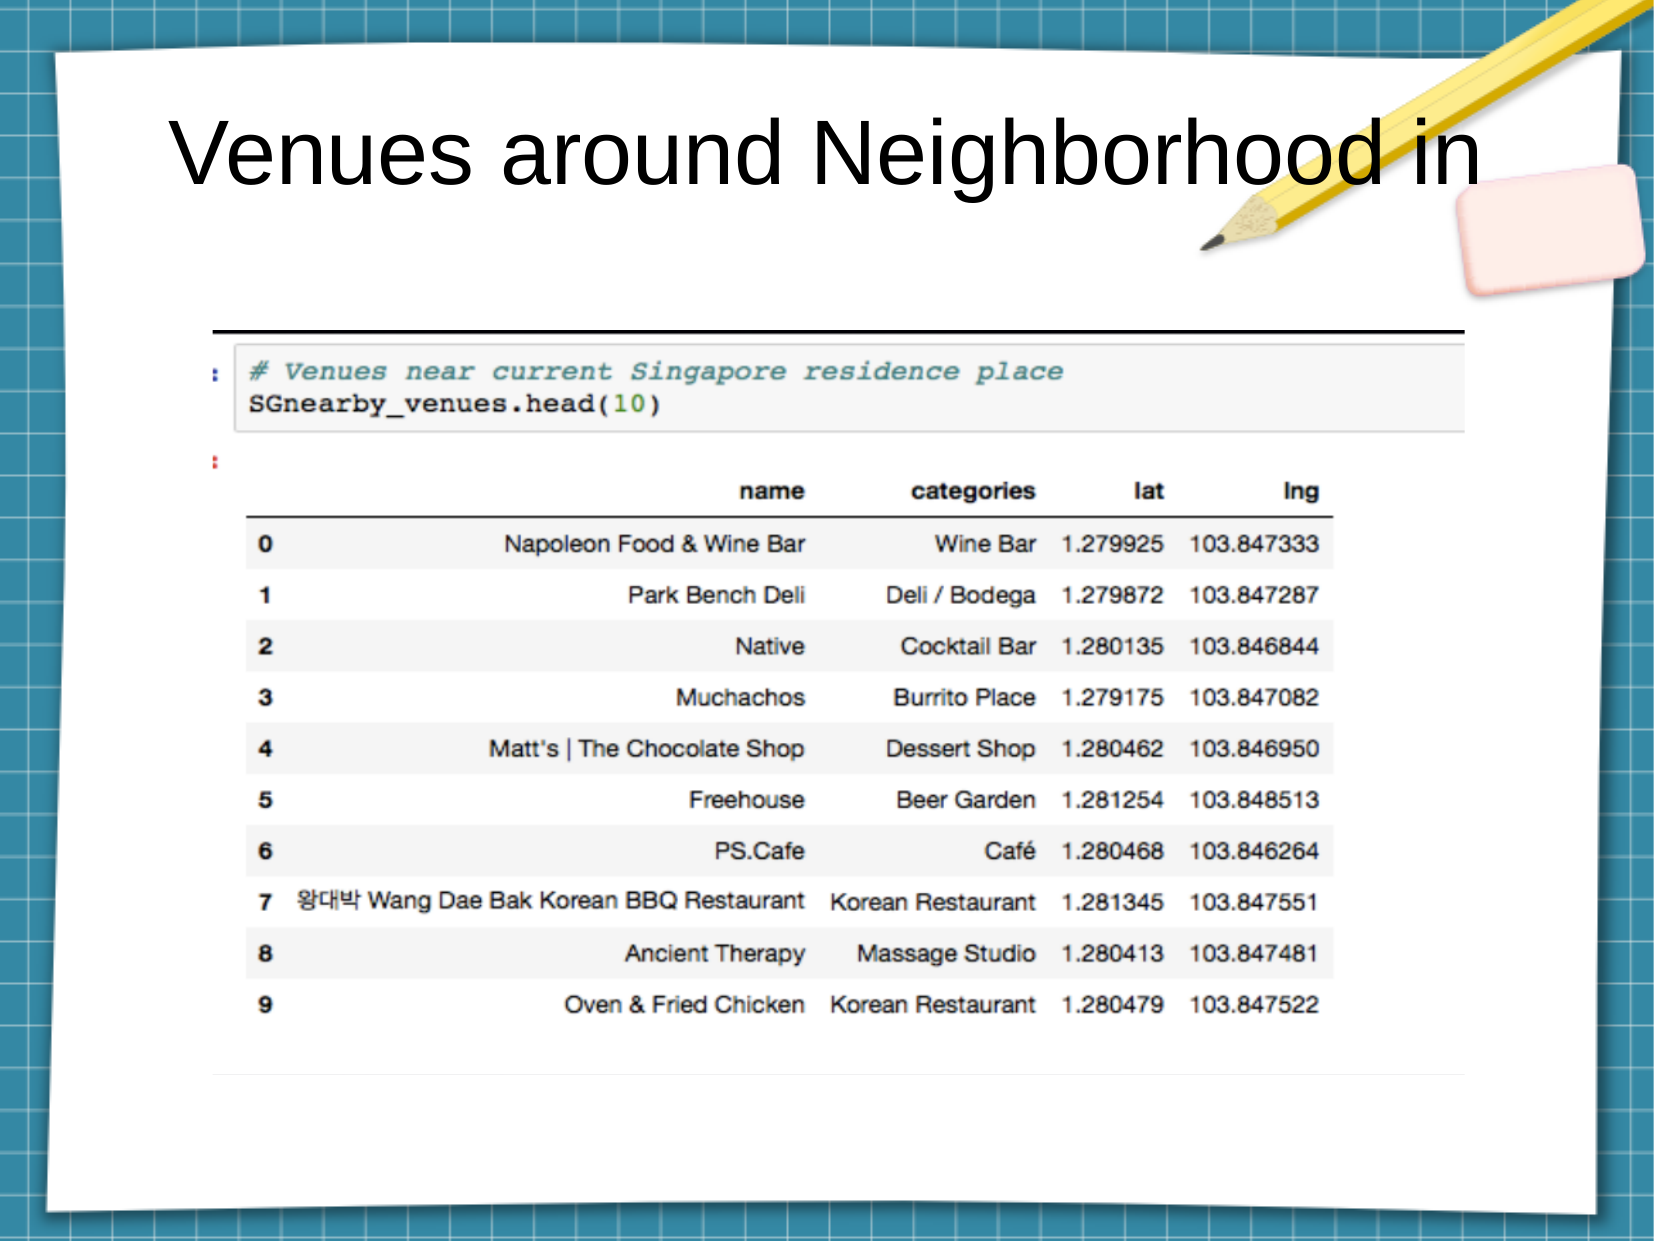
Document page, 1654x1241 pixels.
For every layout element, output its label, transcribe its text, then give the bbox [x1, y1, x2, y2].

picture [0, 0, 1654, 1241]
title Venues around Neighborhood in [82, 49, 1571, 257]
